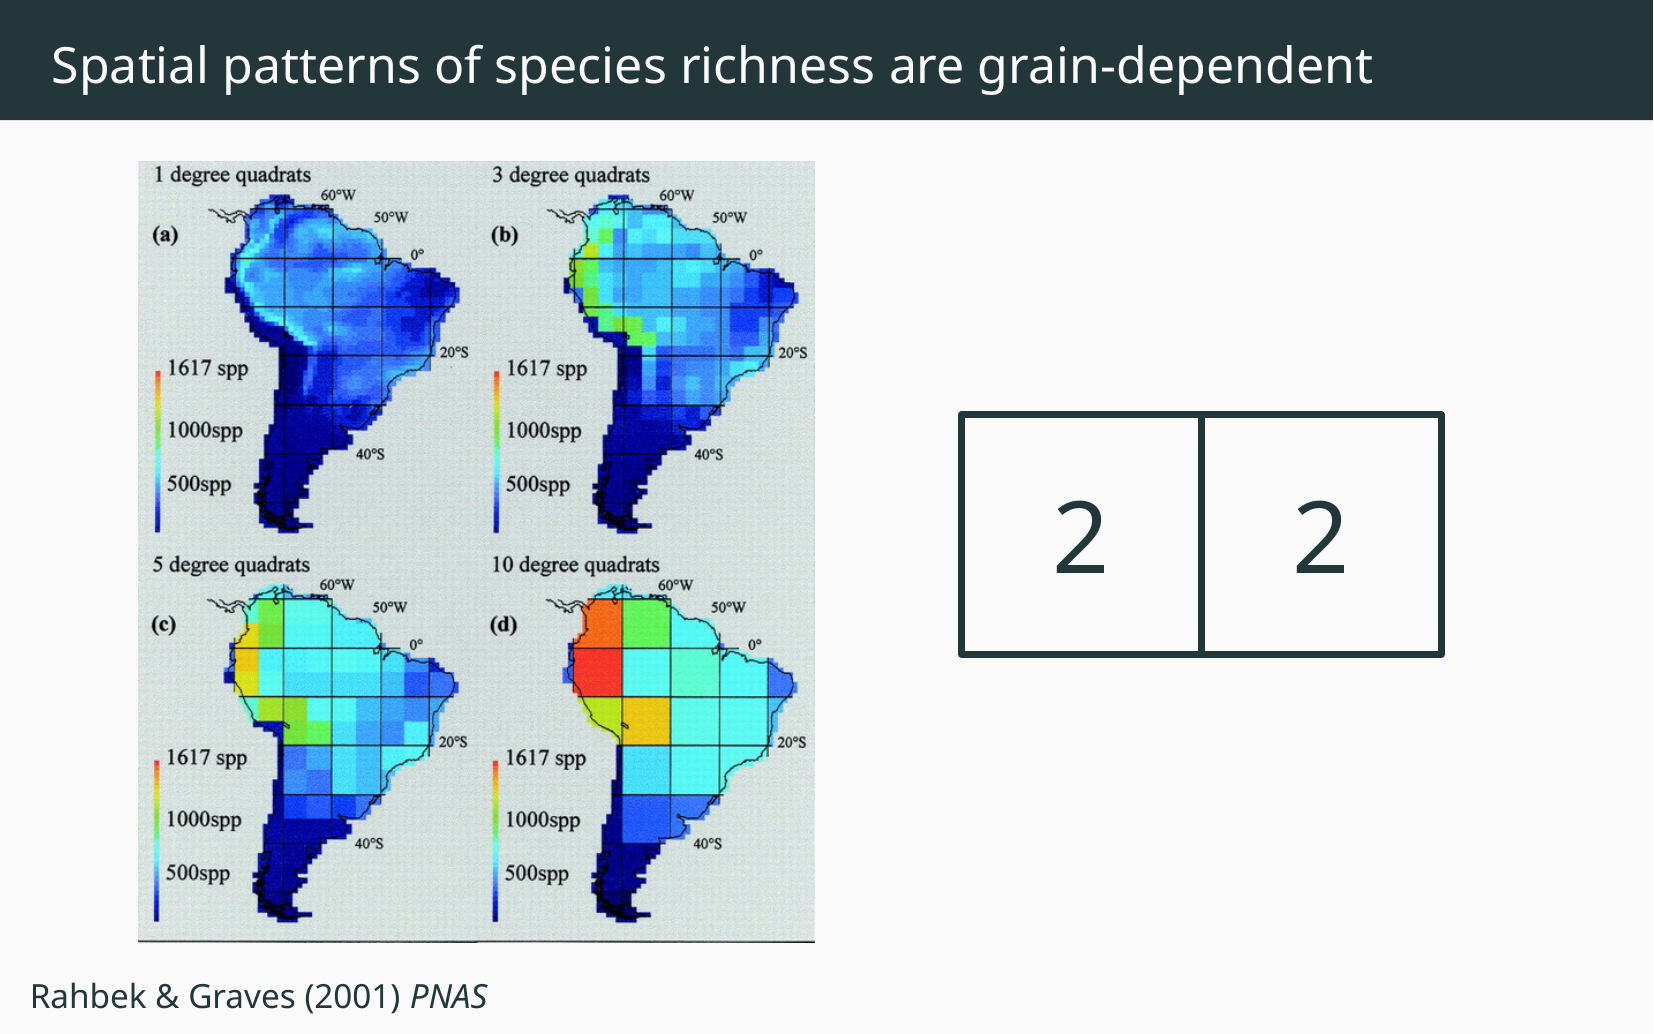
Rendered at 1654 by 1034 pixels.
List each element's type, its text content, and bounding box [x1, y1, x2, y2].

text_box [0, 0, 1653, 121]
text_box Spatial patterns of species richness are grain-dependent [51, 30, 1472, 91]
text_box 2 [961, 414, 1201, 655]
picture [138, 161, 815, 943]
text_box Rahbek & Graves (2001) PNAS [15, 965, 1051, 1034]
text_box 2 [1201, 414, 1442, 655]
